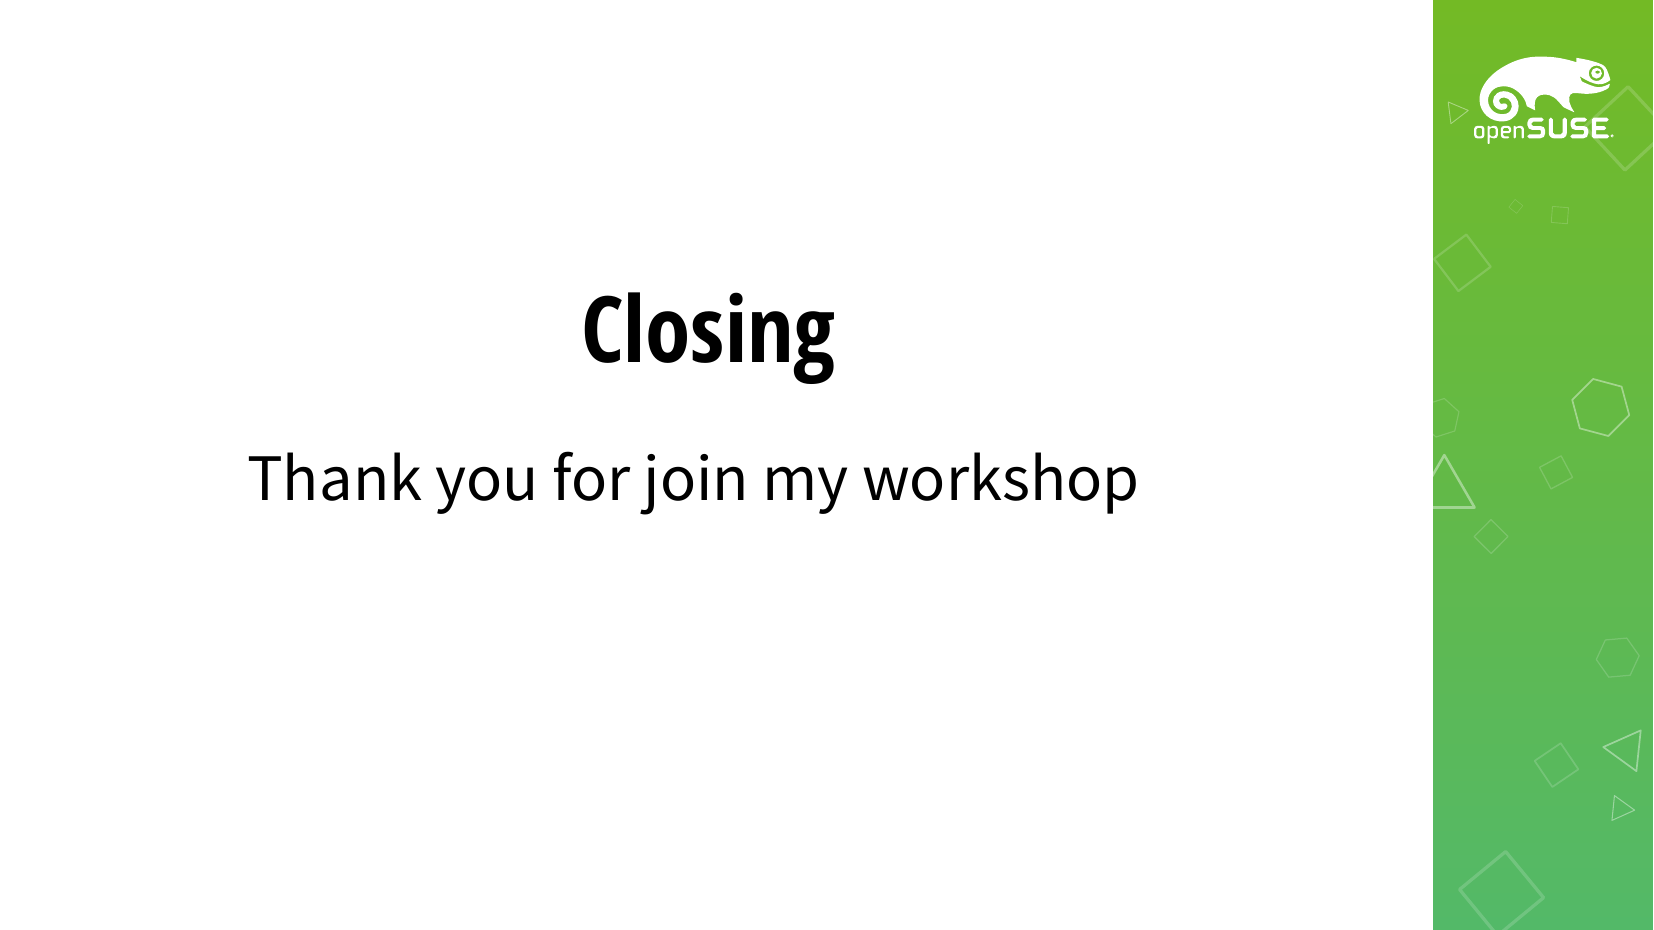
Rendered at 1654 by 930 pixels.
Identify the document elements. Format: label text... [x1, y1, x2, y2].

title Closing [82, 249, 1336, 405]
list Thank you for join my workshop [67, 434, 1321, 615]
